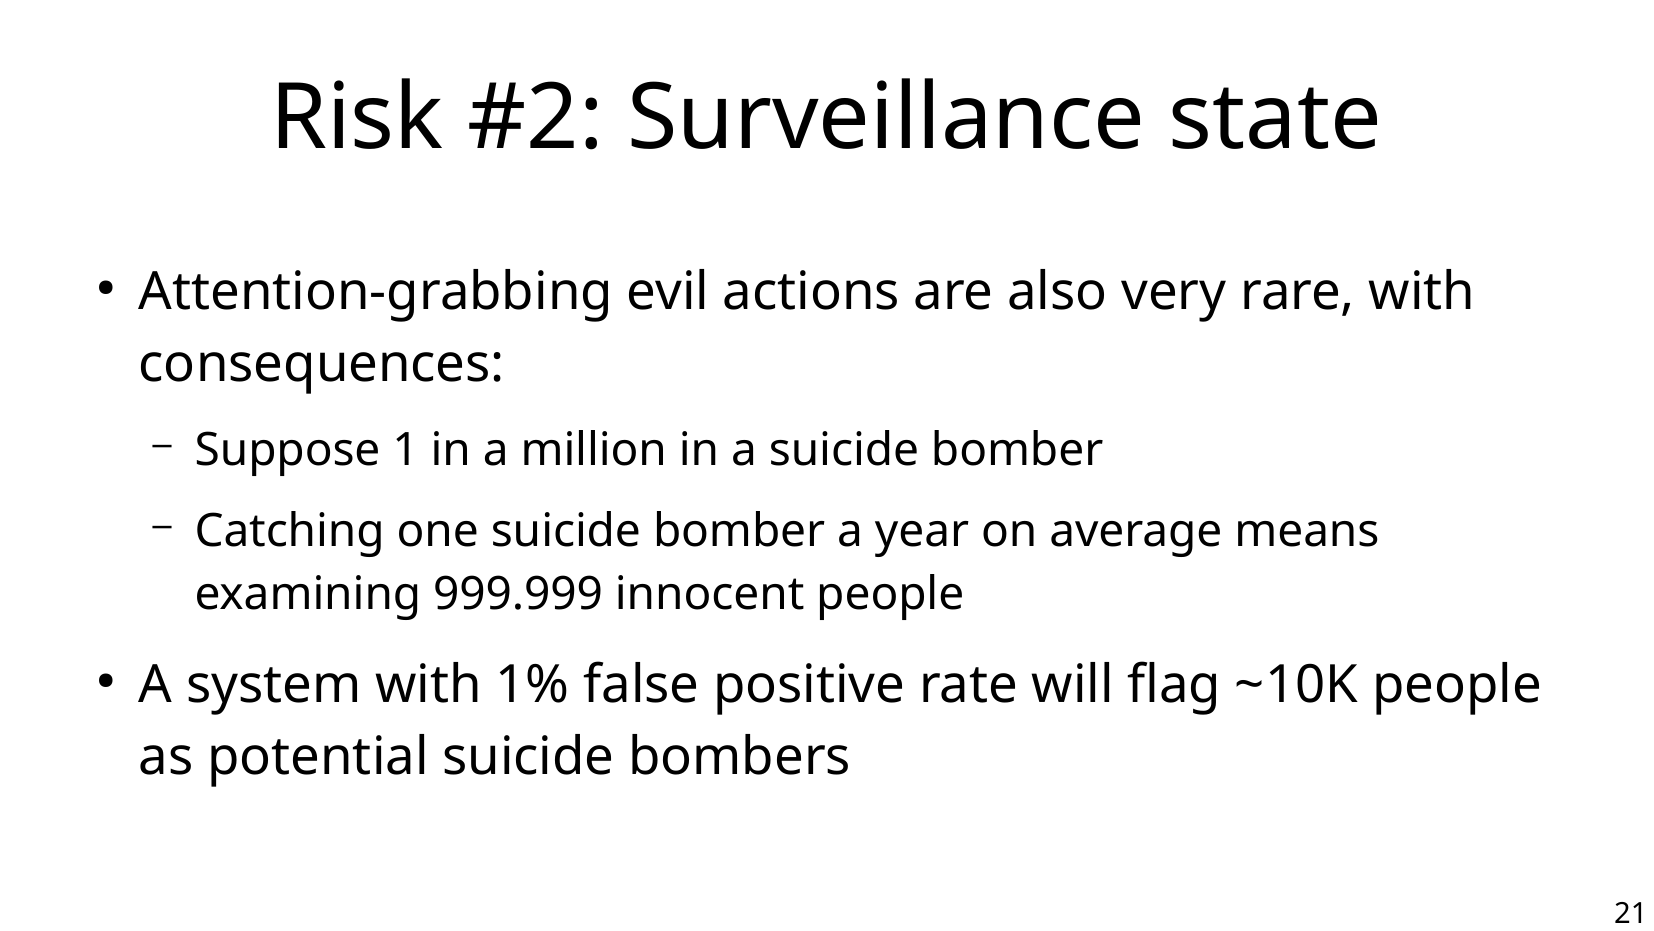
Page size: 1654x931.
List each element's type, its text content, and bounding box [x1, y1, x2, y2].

list Attention-grabbing evil actions are also very rare, with consequences: Suppose 1 in a million in a suicide bomber Catching one suicide bomber a year on average means examining 999.999 innocent people A system with 1% false positive rate will flag ~10K people as potential suicide bombers [82, 253, 1571, 793]
title Risk #2: Surveillance state [82, 1, 1571, 226]
